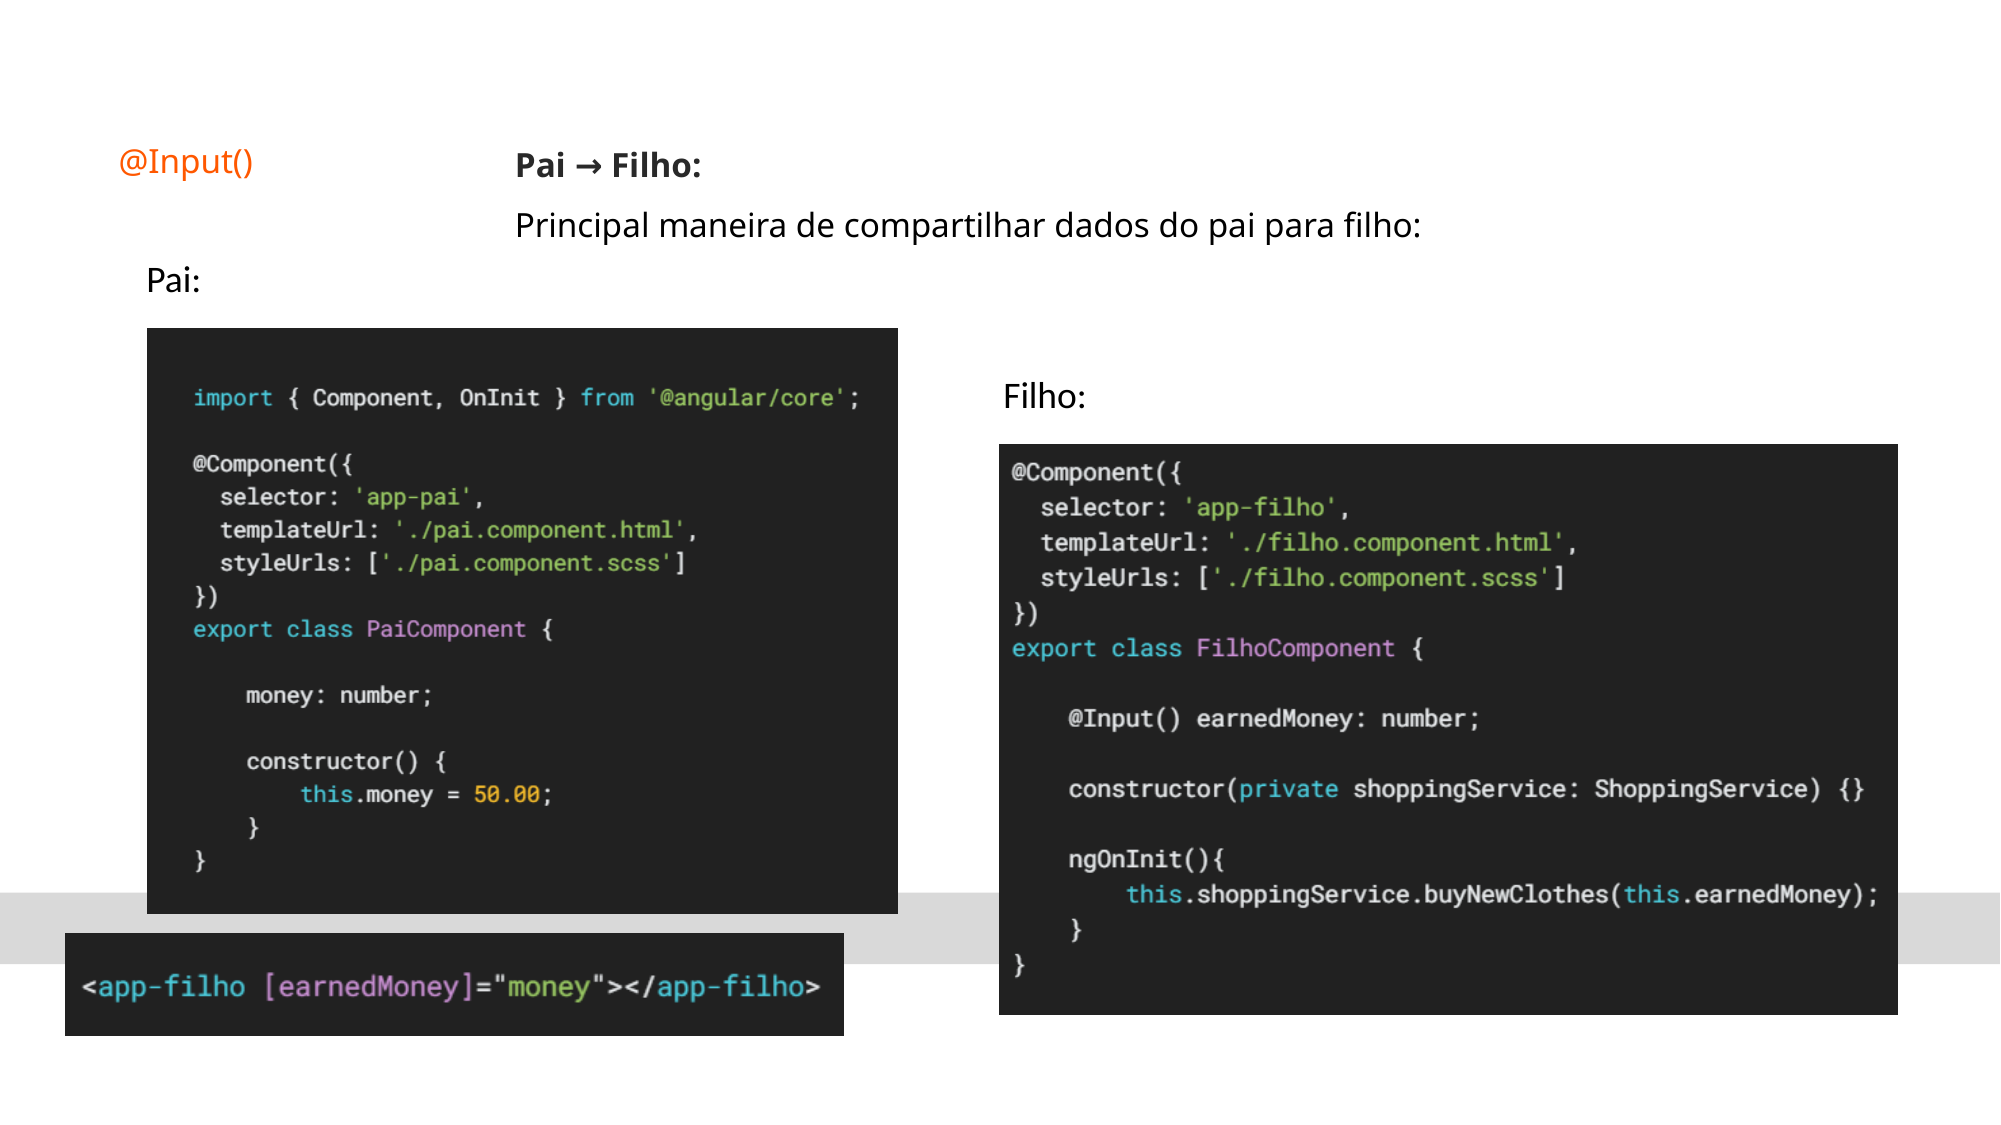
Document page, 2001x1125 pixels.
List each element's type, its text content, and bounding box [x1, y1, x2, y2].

picture [999, 444, 1898, 1015]
text_box Filho: [988, 363, 1103, 424]
text_box Pai: [131, 247, 217, 308]
text_box @Input() [103, 132, 474, 188]
text_box [1898, 892, 2000, 965]
picture [147, 328, 898, 914]
text_box Pai → Filho: Principal maneira de compartilhar dados do pai para filho: [500, 117, 1500, 252]
picture [65, 933, 844, 1036]
text_box [0, 892, 999, 965]
